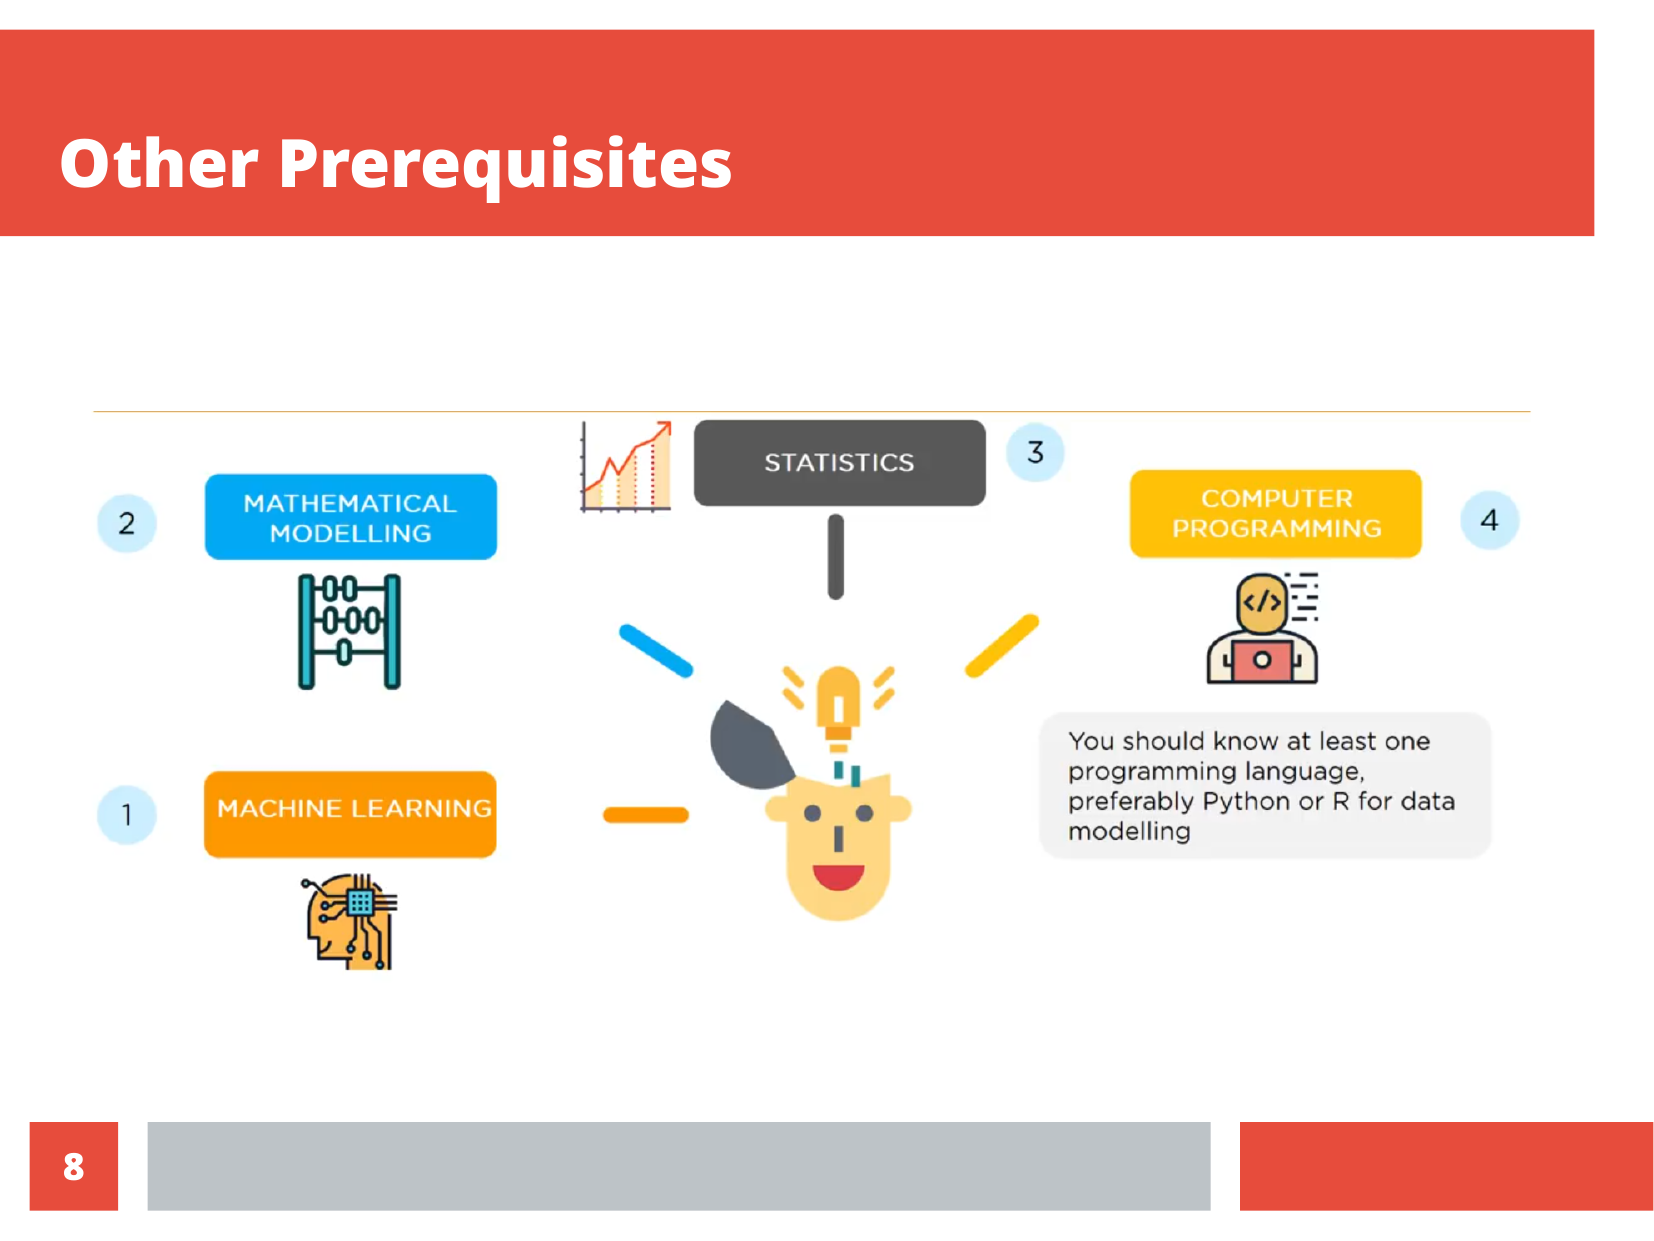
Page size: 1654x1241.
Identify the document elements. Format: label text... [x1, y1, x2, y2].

title Other Prerequisites [59, 59, 1595, 207]
picture [59, 411, 1565, 1006]
